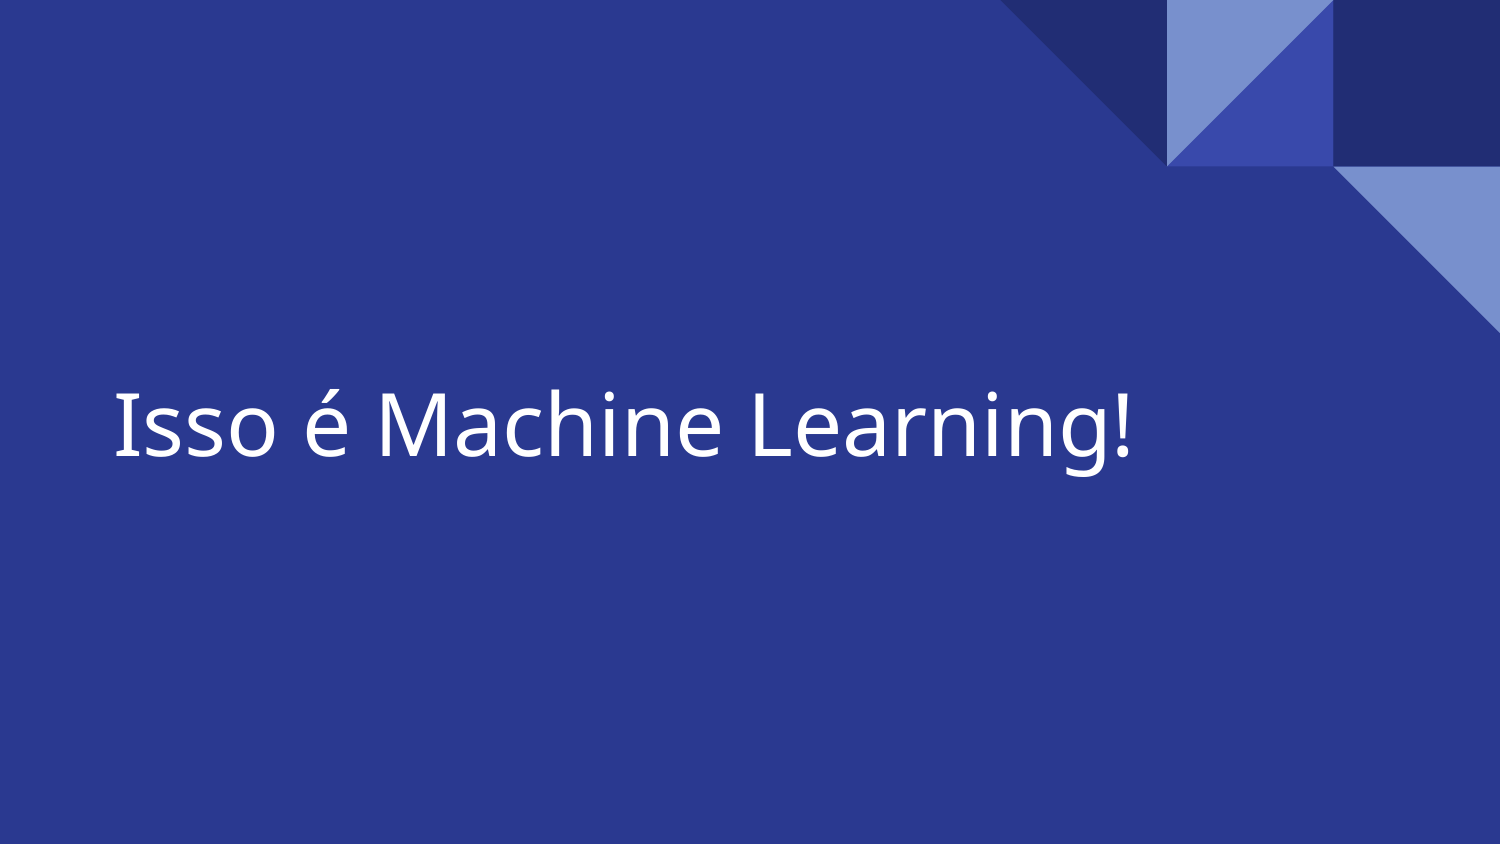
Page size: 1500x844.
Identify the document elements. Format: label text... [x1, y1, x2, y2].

title Isso é Machine Learning! [98, 353, 1447, 491]
